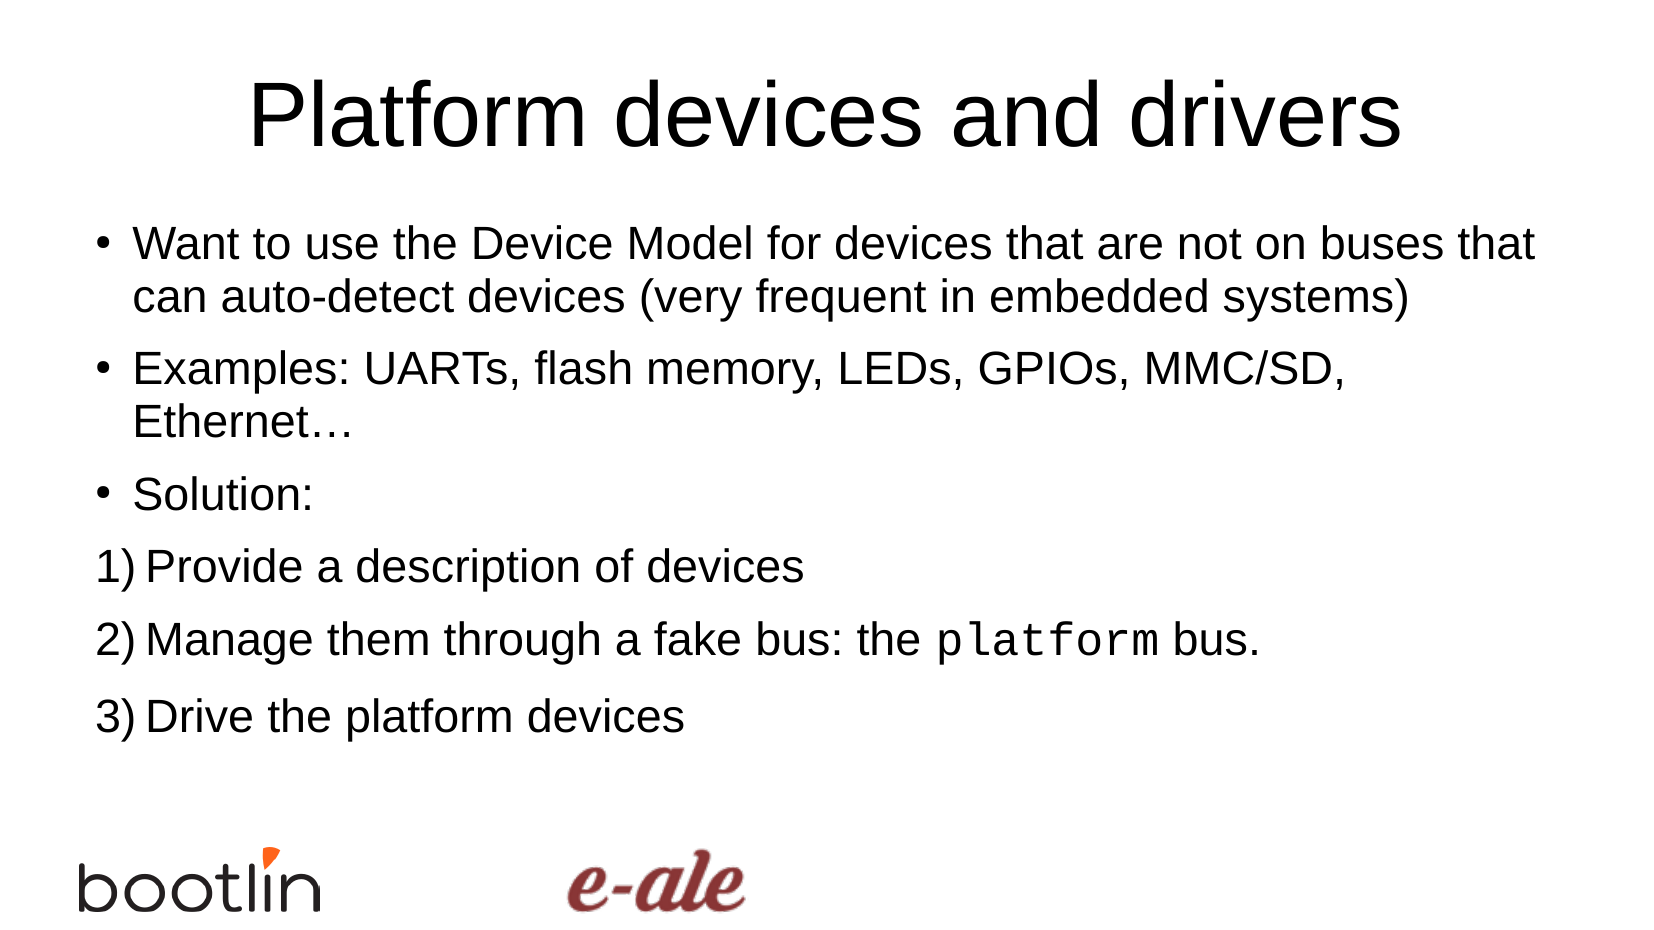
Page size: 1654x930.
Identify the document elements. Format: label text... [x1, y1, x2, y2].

list Want to use the Device Model for devices that are not on buses that can auto-detect devices (very frequent in embedded systems) Examples: UARTs, flash memory, LEDs, GPIOs, MMC/SD, Ethernet… Solution: Provide a description of devices Manage them through a fake bus: the platform bus. Drive the platform devices [82, 217, 1571, 757]
title Platform devices and drivers [82, 37, 1571, 193]
picture [79, 847, 320, 912]
picture [565, 847, 749, 915]
